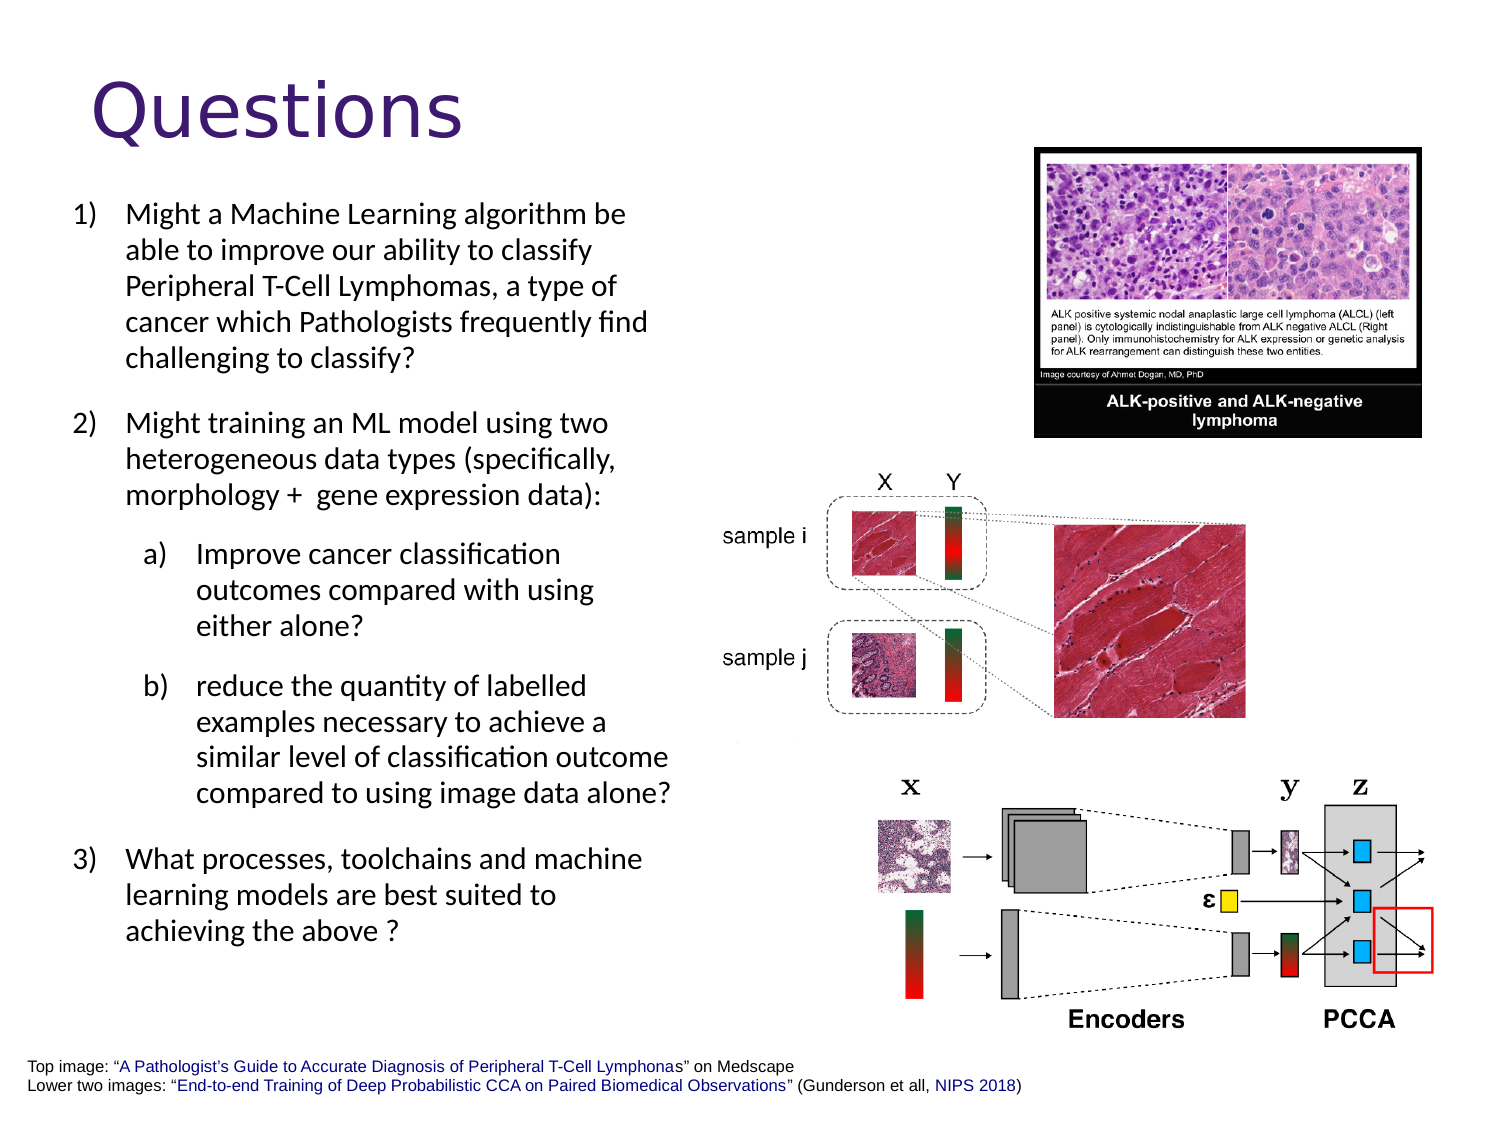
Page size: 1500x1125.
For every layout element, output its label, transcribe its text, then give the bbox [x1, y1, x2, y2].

list Might a Machine Learning algorithm be able to improve our ability to classify Peripheral T-Cell Lymphomas, a type of cancer which Pathologists frequently find challenging to classify? Might training an ML model using two heterogeneous data types (specifically, morphology + gene expression data): Improve cancer classification outcomes compared with using either alone? reduce the quantity of labelled examples necessary to achieve a similar level of classification outcome compared to using image data alone? What processes, toolchains and machine learning models are best suited to achieving the above ? [54, 196, 680, 996]
picture [1034, 147, 1422, 438]
picture [867, 766, 1434, 1051]
picture [691, 442, 1275, 743]
text_box Top image: “A Pathologist’s Guide to Accurate Diagnosis of Peripheral T-Cell Lymphonas” on Medscape Lower two images: “End-to-end Training of Deep Probabilistic CCA on Paired Biomedical Observations” (Gunderson et all, NIPS 2018) [12, 1049, 1406, 1103]
title Questions [75, 45, 1423, 171]
